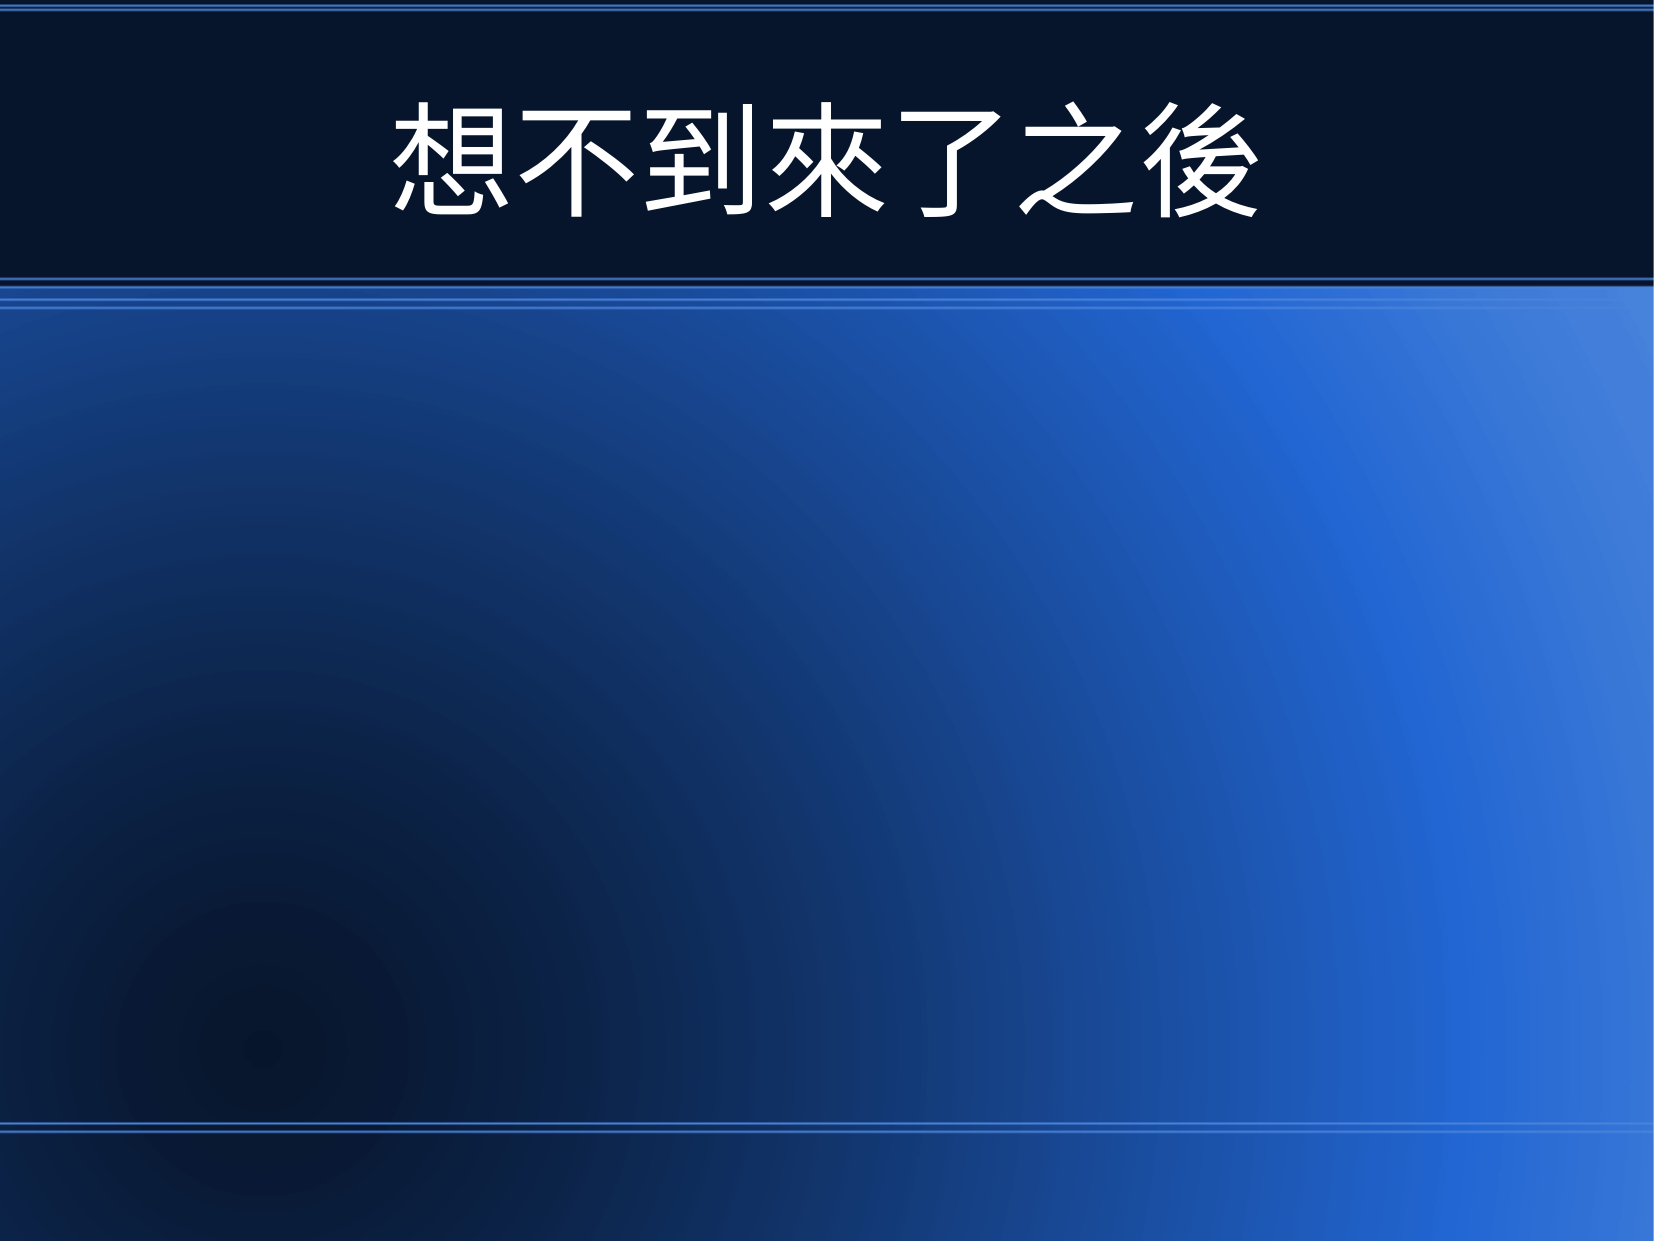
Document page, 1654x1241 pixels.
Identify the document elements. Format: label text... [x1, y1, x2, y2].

title 想不到來了之後 [82, 49, 1571, 257]
picture [0, 0, 1654, 1241]
